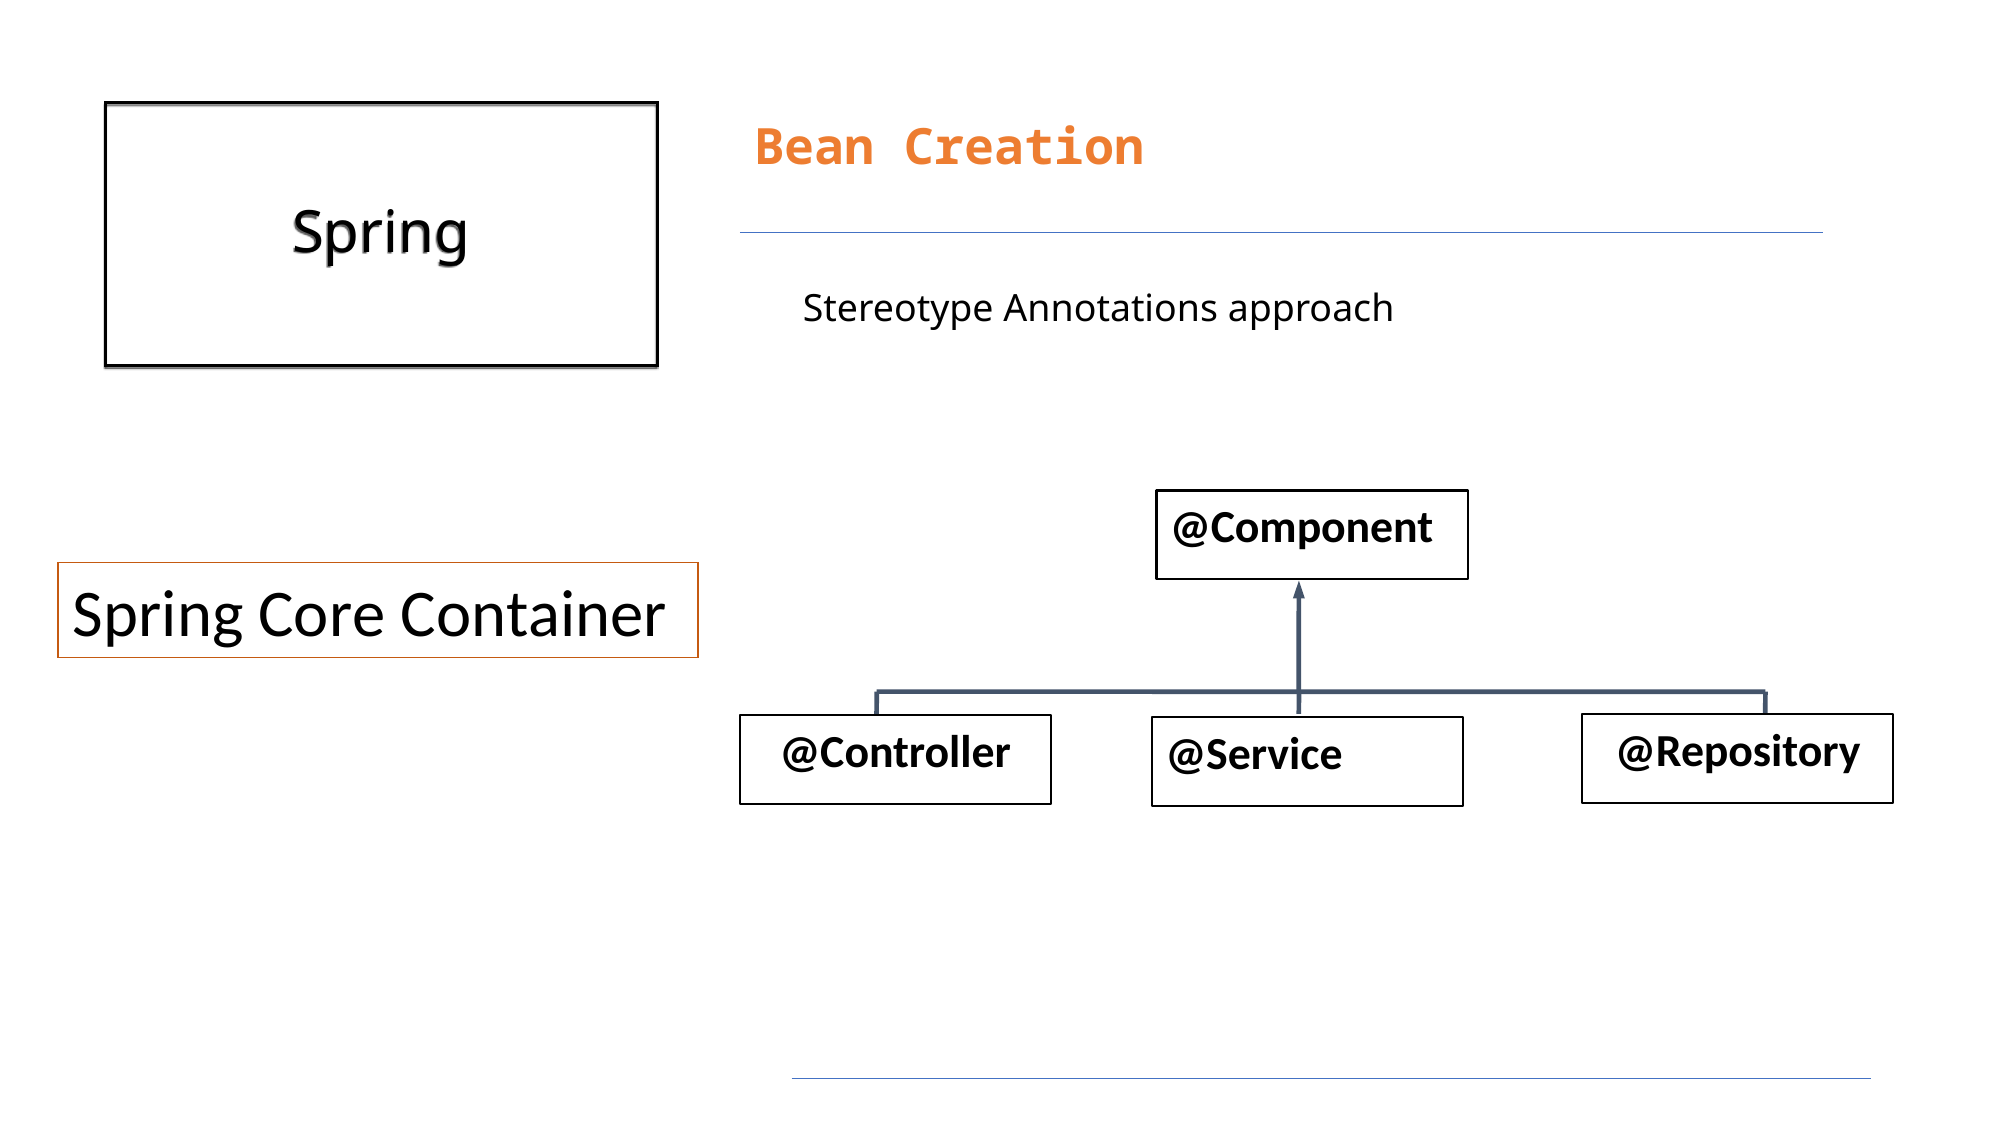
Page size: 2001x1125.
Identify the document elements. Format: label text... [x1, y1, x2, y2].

text_box Bean Creation [739, 107, 1740, 184]
text_box @Controller [739, 714, 1051, 804]
text_box @Service [1152, 717, 1464, 806]
text_box Spring Core Container [58, 562, 698, 658]
text_box @Repository [1582, 713, 1894, 803]
text_box @Component [1156, 490, 1468, 580]
title Spring [105, 102, 658, 366]
text_box Stereotype Annotations approach [712, 282, 1973, 393]
